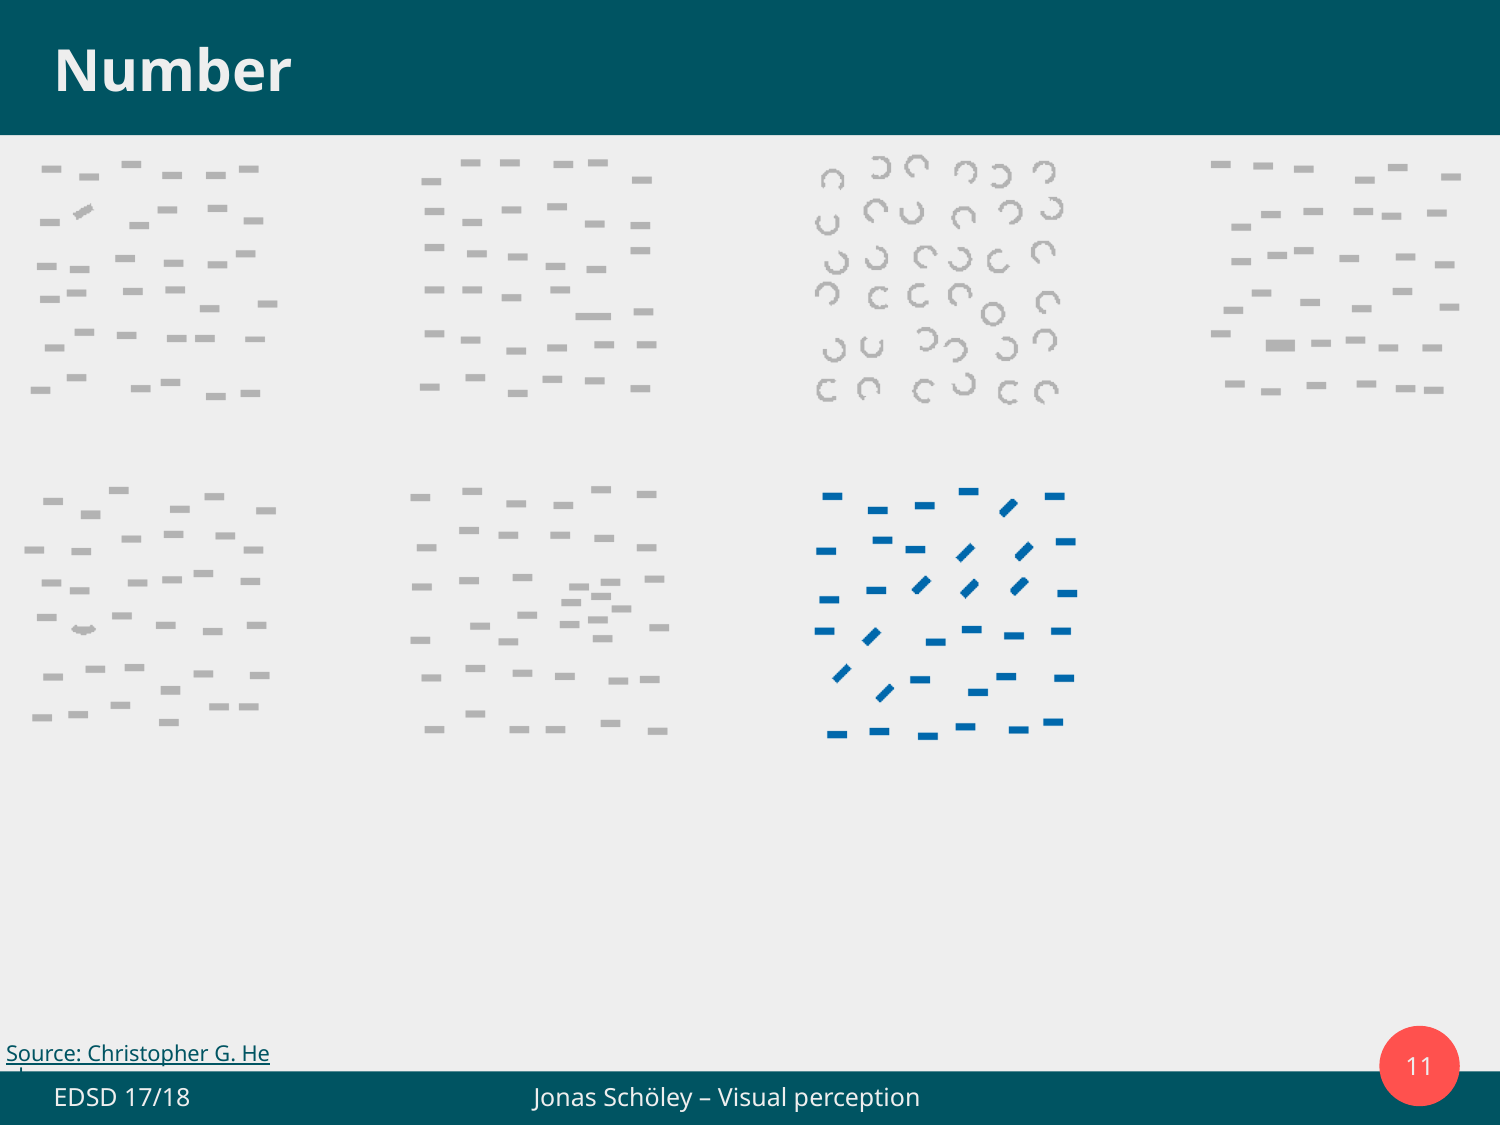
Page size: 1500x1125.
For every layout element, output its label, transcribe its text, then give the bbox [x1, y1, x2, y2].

picture [15, 142, 289, 418]
text_box Source: Christopher G. Healey [0, 1030, 291, 1104]
picture [810, 477, 1084, 753]
picture [804, 142, 1078, 418]
picture [401, 472, 676, 748]
picture [401, 142, 676, 418]
picture [1200, 142, 1474, 418]
picture [15, 468, 289, 744]
title Number [53, 0, 1447, 141]
